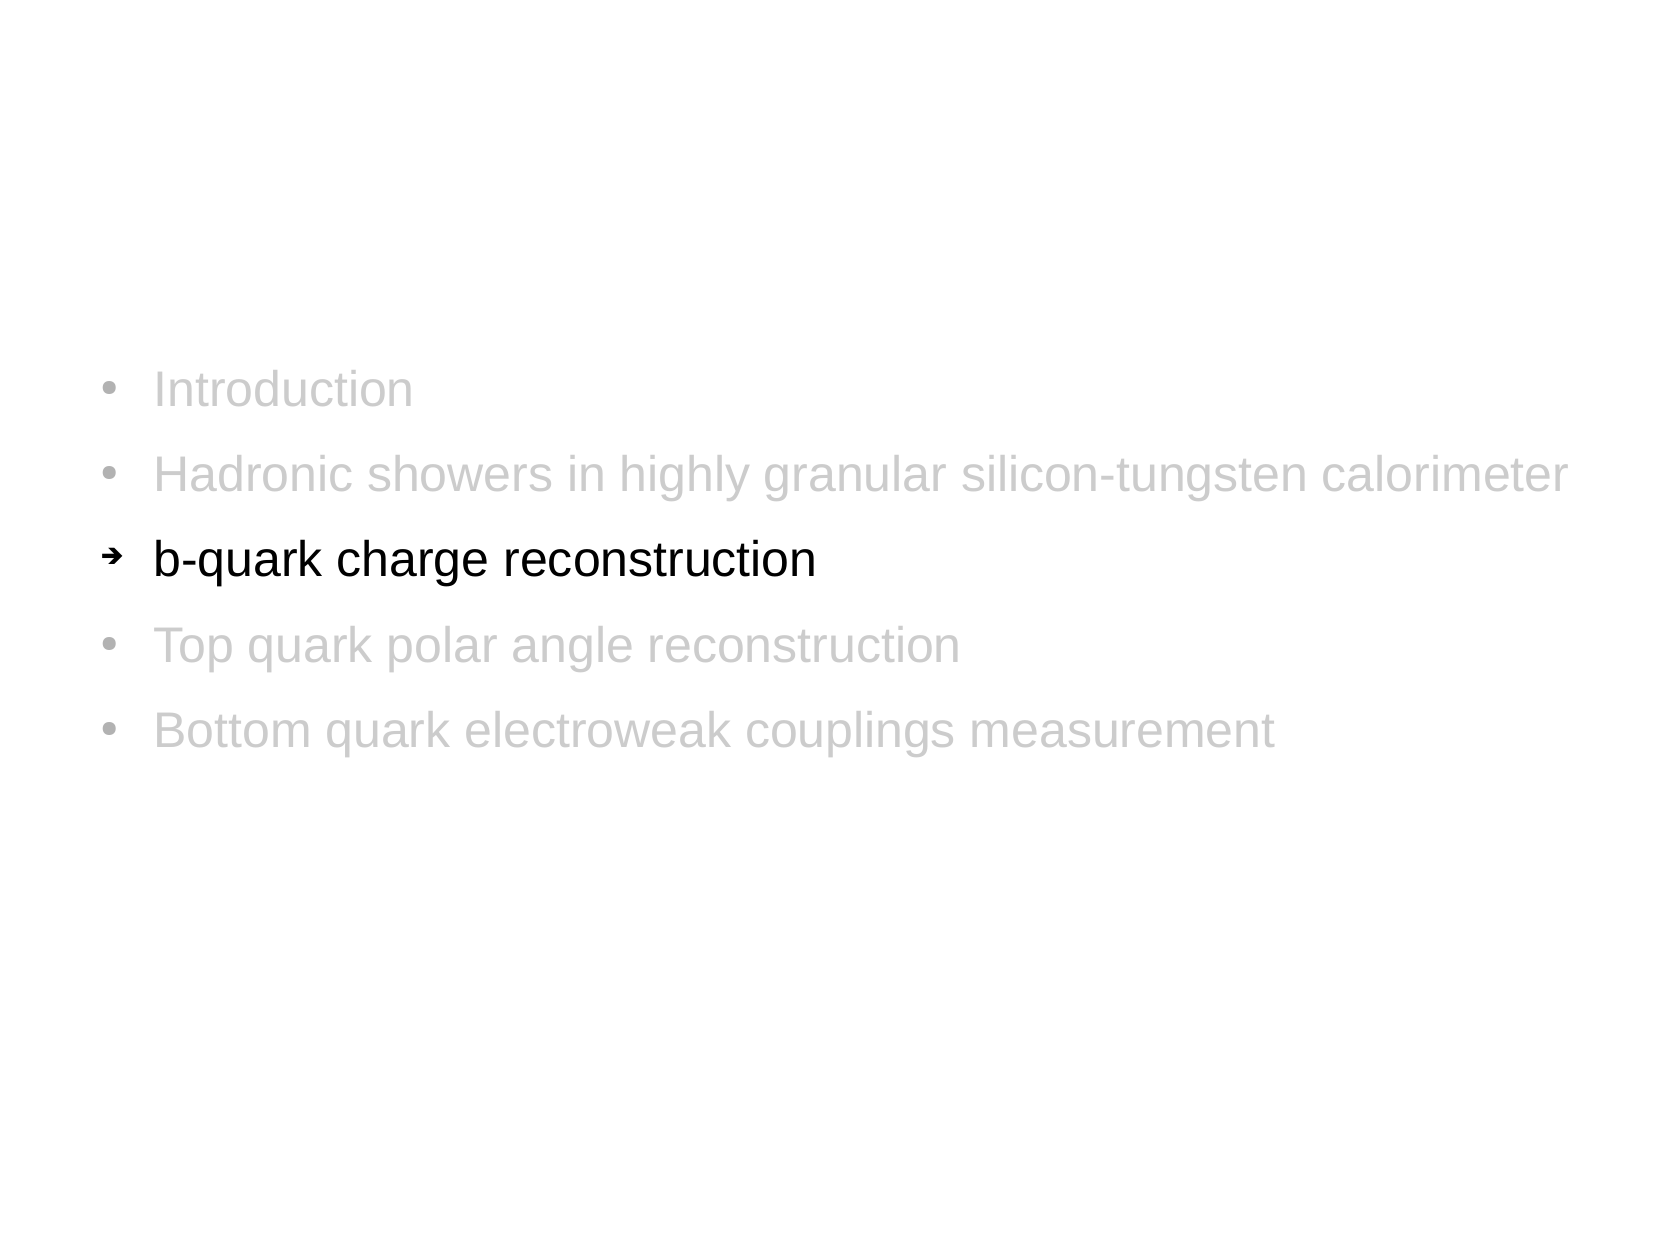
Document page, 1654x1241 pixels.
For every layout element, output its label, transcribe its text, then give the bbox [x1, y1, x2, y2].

list Introduction Hadronic showers in highly granular silicon-tungsten calorimeter b-quark charge reconstruction Top quark polar angle reconstruction Bottom quark electroweak couplings measurement [82, 361, 1571, 1081]
